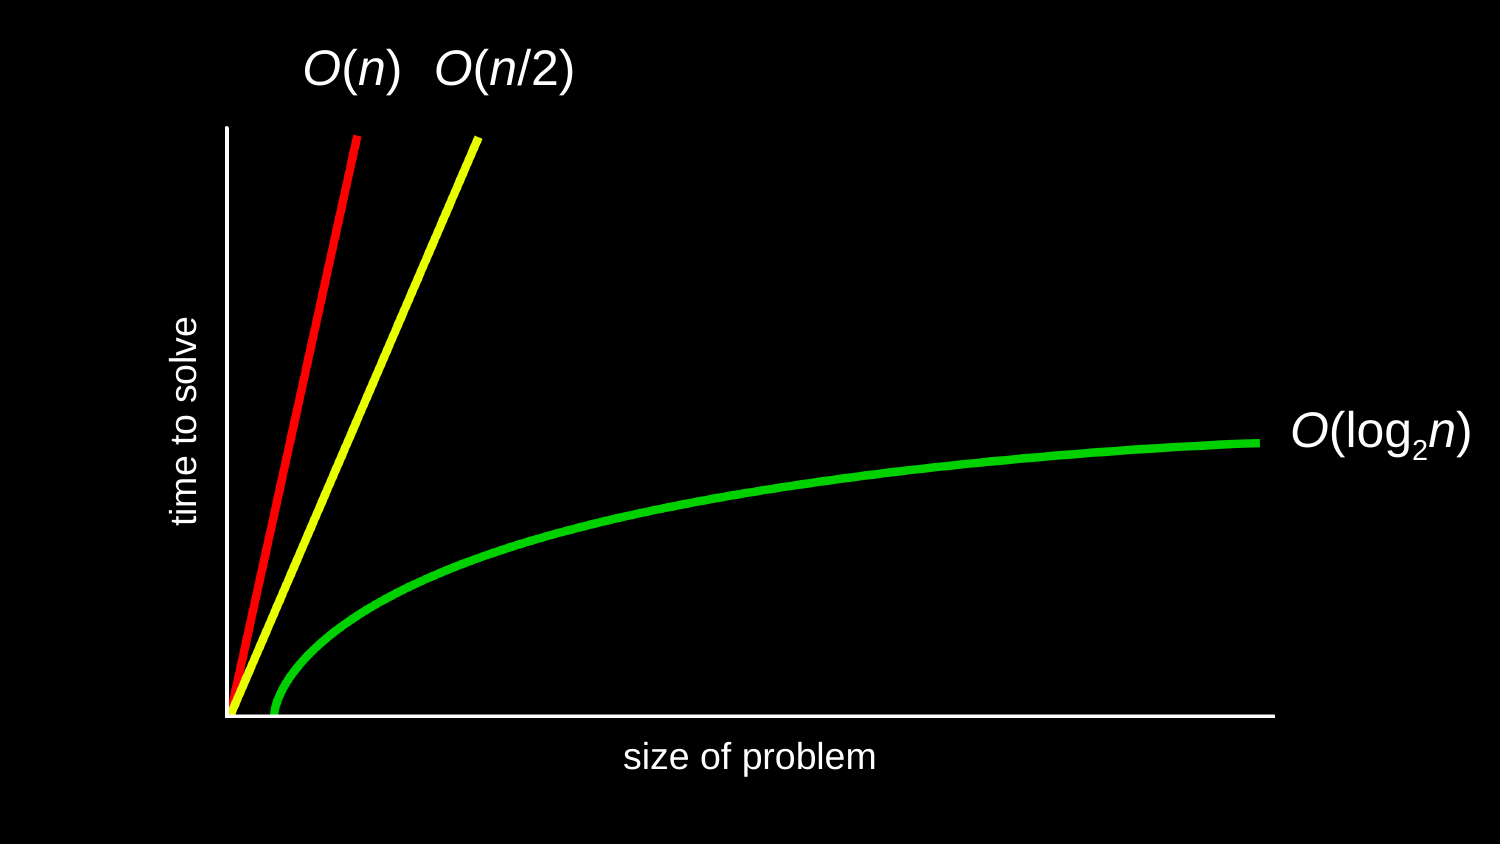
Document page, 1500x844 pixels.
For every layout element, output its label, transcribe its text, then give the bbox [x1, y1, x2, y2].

text_box size of problem [224, 717, 1275, 774]
picture [225, 126, 1275, 717]
text_box O(n) [287, 20, 418, 105]
text_box time to solve [143, 129, 200, 715]
text_box O(log2n) [1274, 382, 1491, 468]
text_box O(n/2) [418, 20, 635, 105]
